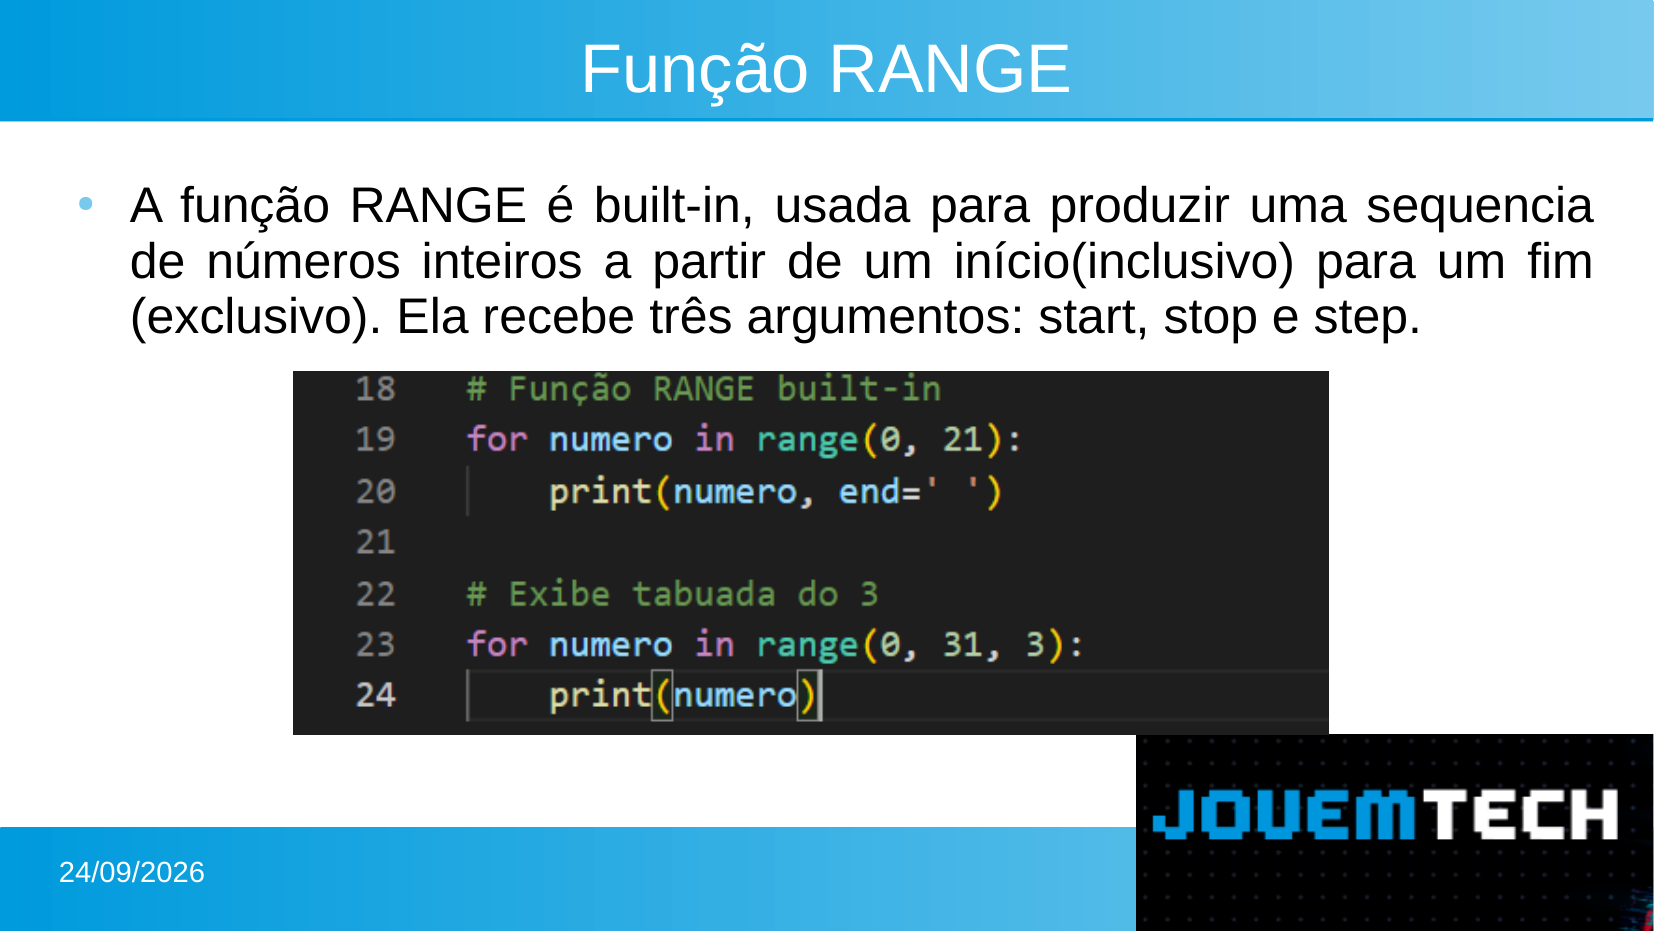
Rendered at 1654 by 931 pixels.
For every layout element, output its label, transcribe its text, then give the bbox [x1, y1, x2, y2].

title Função RANGE [59, 29, 1595, 108]
picture [293, 371, 1654, 931]
list A função RANGE é built-in, usada para produzir uma sequencia de números inteiros a partir de um início(inclusivo) para um fim (exclusivo). Ela recebe três argumentos: start, stop e step. [59, 177, 1595, 768]
